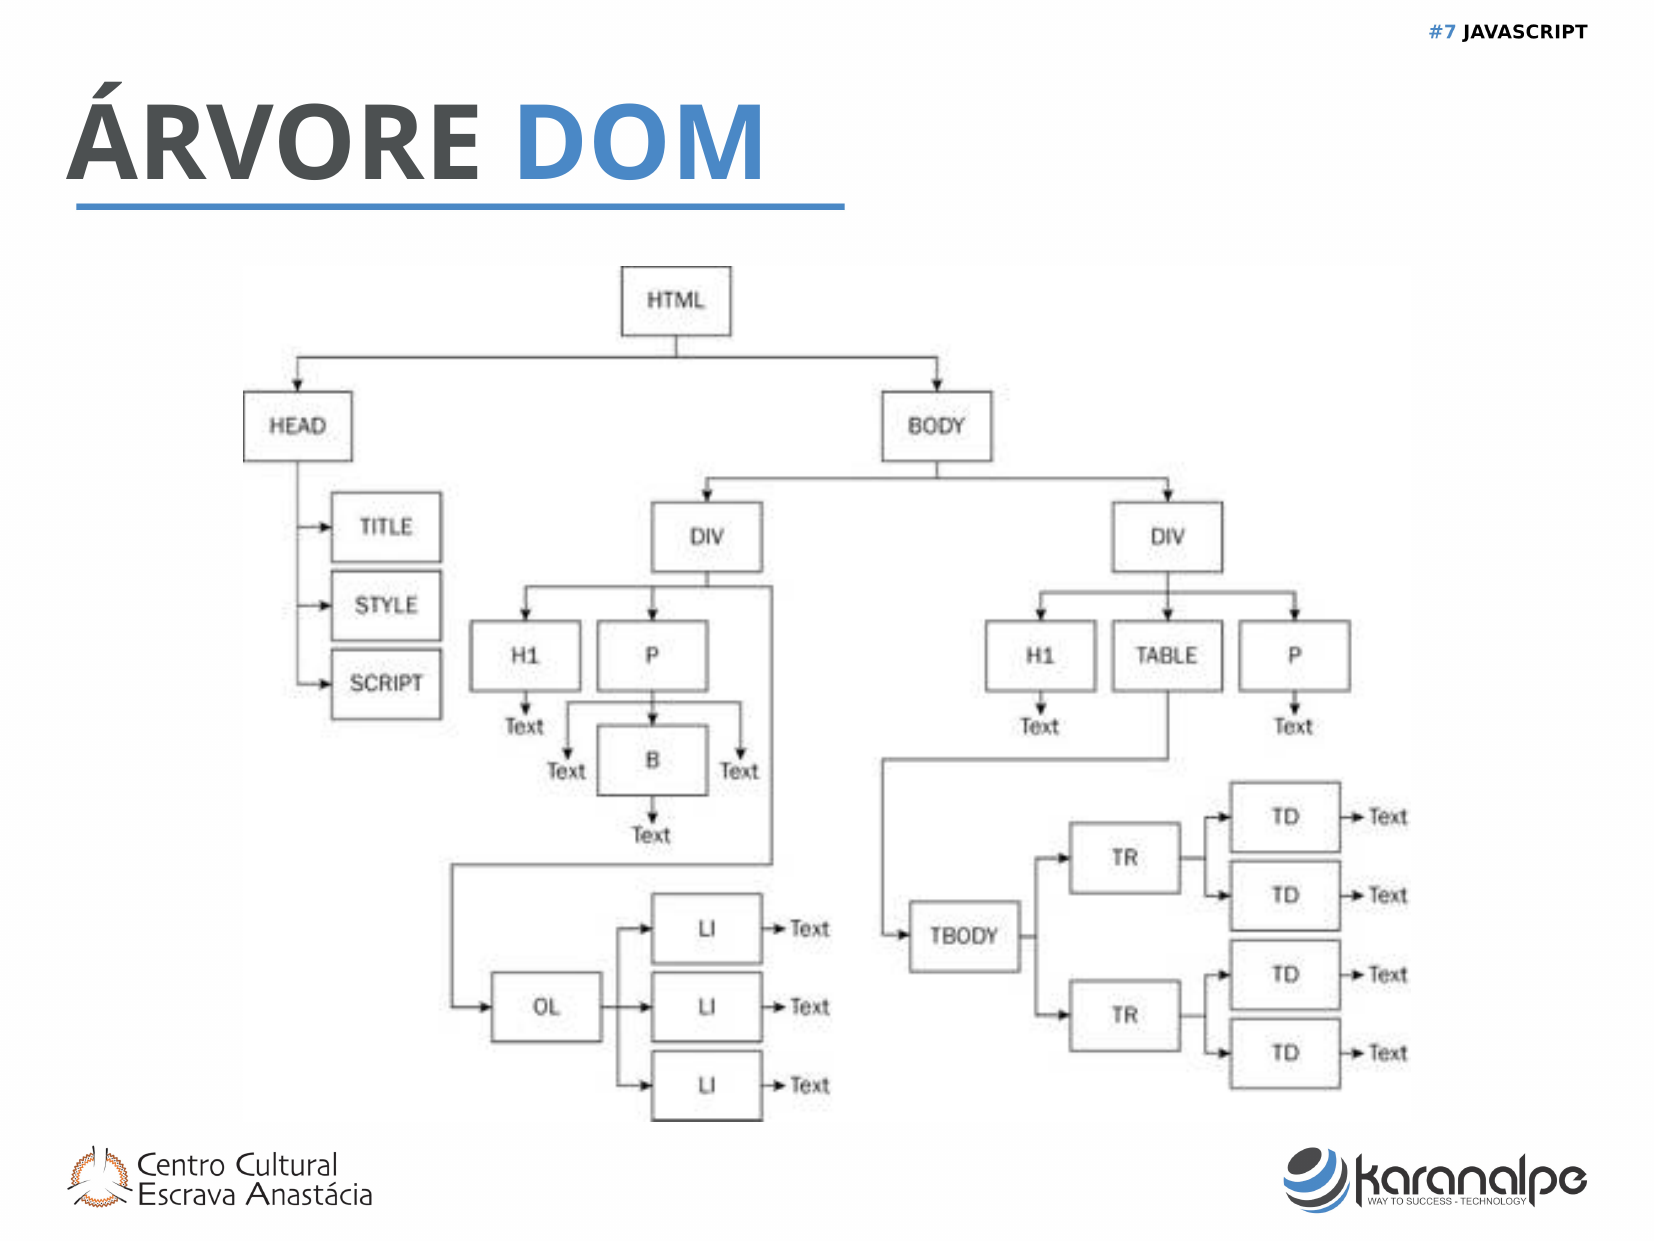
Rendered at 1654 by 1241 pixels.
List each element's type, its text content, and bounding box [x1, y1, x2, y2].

picture [0, 0, 1654, 1241]
title ÁRVORE DOM [66, 35, 1555, 243]
